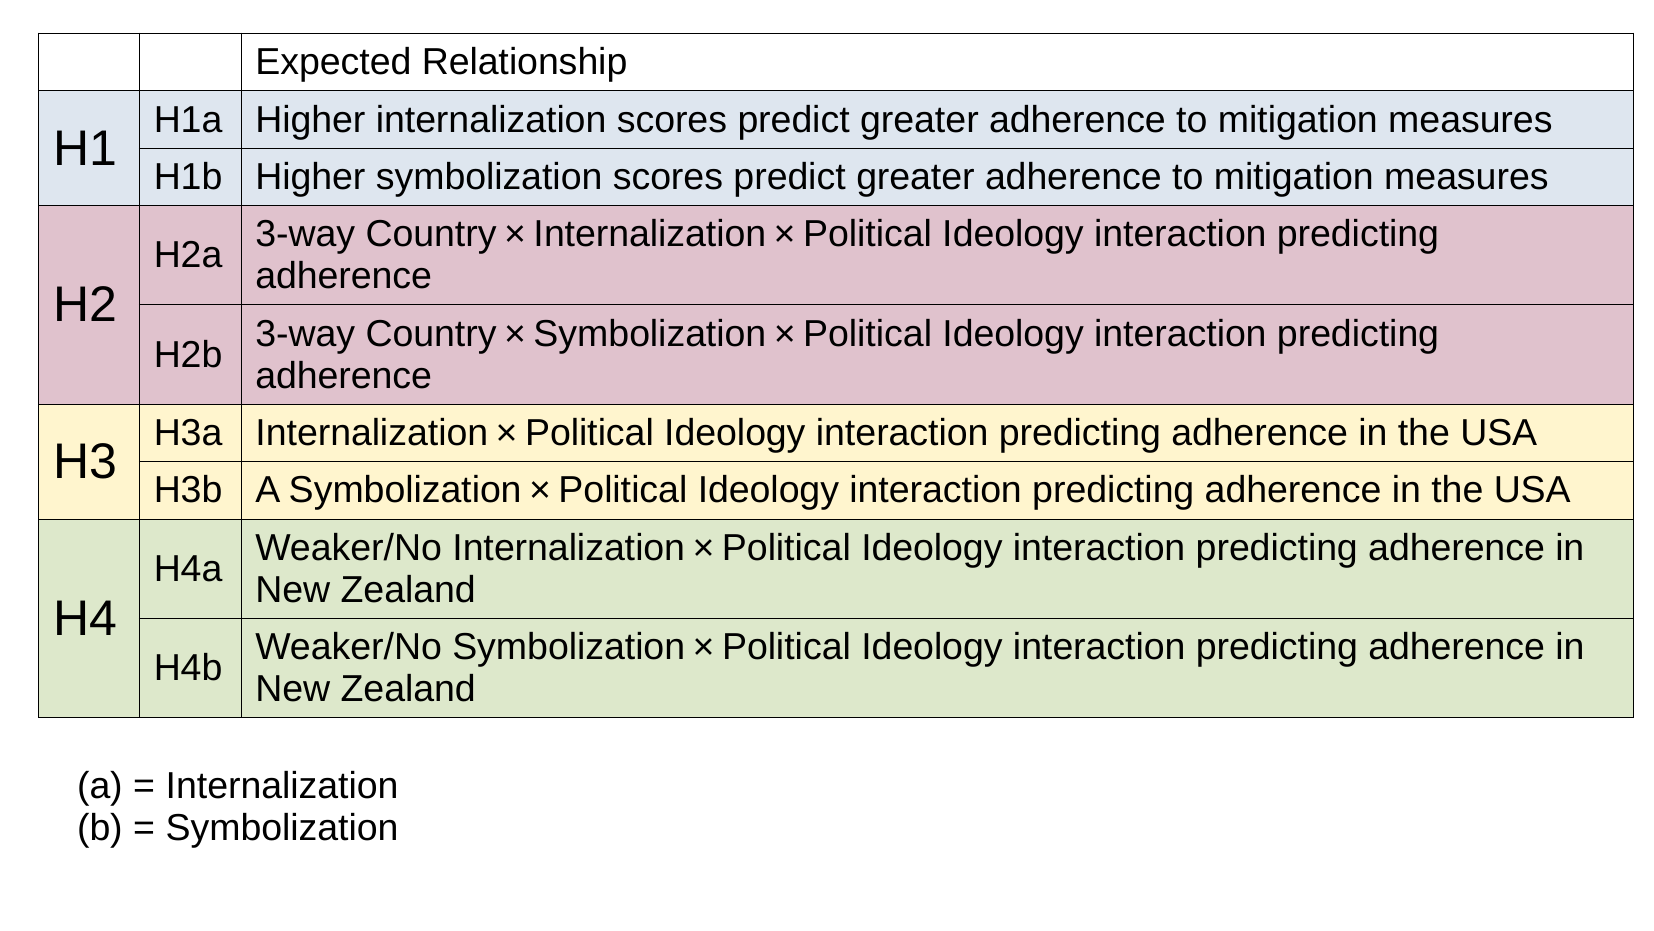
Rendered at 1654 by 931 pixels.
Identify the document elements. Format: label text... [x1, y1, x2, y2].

table_cell 3-way Country × Symbolization × Political Ideology interaction predicting adherence [242, 305, 1633, 404]
table_cell H2 [39, 206, 139, 404]
table_cell Higher symbolization scores predict greater adherence to mitigation measures [242, 149, 1633, 205]
table_header [39, 34, 139, 90]
table_cell H3a [140, 405, 241, 461]
text_box (a) = Internalization (b) = Symbolization [62, 757, 414, 857]
table_header Expected Relationship [242, 34, 1633, 90]
table_cell H3 [39, 405, 139, 519]
table_cell H1b [140, 149, 241, 205]
table_cell H4 [39, 520, 139, 717]
table_header [140, 34, 241, 90]
table_cell H1 [39, 91, 139, 205]
table_cell H2b [140, 305, 241, 404]
table_cell A Symbolization × Political Ideology interaction predicting adherence in the USA [242, 462, 1633, 519]
table_cell H1a [140, 91, 241, 148]
table_cell Higher internalization scores predict greater adherence to mitigation measures [242, 91, 1633, 148]
table_cell Weaker/No Internalization × Political Ideology interaction predicting adherence in New Zealand [242, 520, 1633, 618]
table_cell 3-way Country × Internalization × Political Ideology interaction predicting adherence [242, 206, 1633, 304]
table_cell H4b [140, 619, 241, 717]
table_cell Weaker/No Symbolization × Political Ideology interaction predicting adherence in New Zealand [242, 619, 1633, 717]
table_cell H2a [140, 206, 241, 304]
table_cell H4a [140, 520, 241, 618]
table_cell H3b [140, 462, 241, 519]
table_cell Internalization × Political Ideology interaction predicting adherence in the USA [242, 405, 1633, 461]
